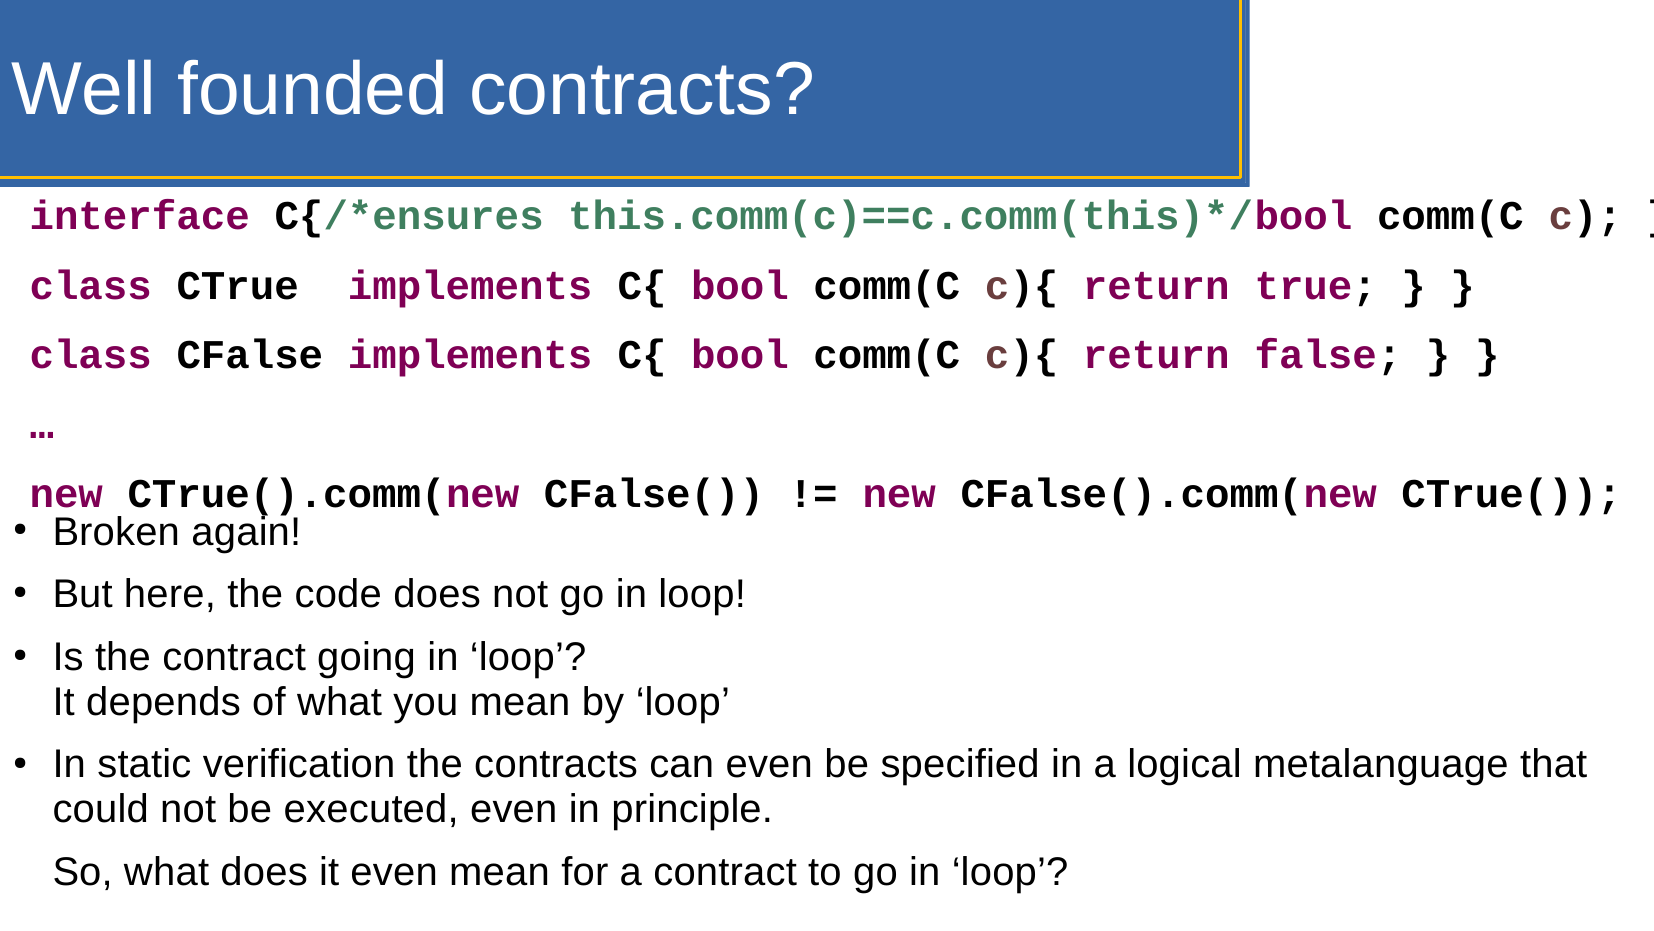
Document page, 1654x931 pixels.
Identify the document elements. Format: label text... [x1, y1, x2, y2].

title Well founded contracts? [11, 14, 1164, 163]
list interface C{/*ensures this.comm(c)==c.comm(this)*/bool comm(C c); } class CTrue implements C{ bool comm(C c){ return true; } } class CFalse implements C{ bool comm(C c){ return false; } } … new CTrue().comm(new CFalse()) != new CFalse().comm(new CTrue()); [29, 195, 1654, 526]
list Broken again! But here, the code does not go in loop! Is the contract going in ‘loop’? It depends of what you mean by ‘loop’ In static verification the contracts can even be specified in a logical metalanguage that could not be executed, even in principle. So, what does it even mean for a contract to go in ‘loop’? [0, 508, 1651, 901]
